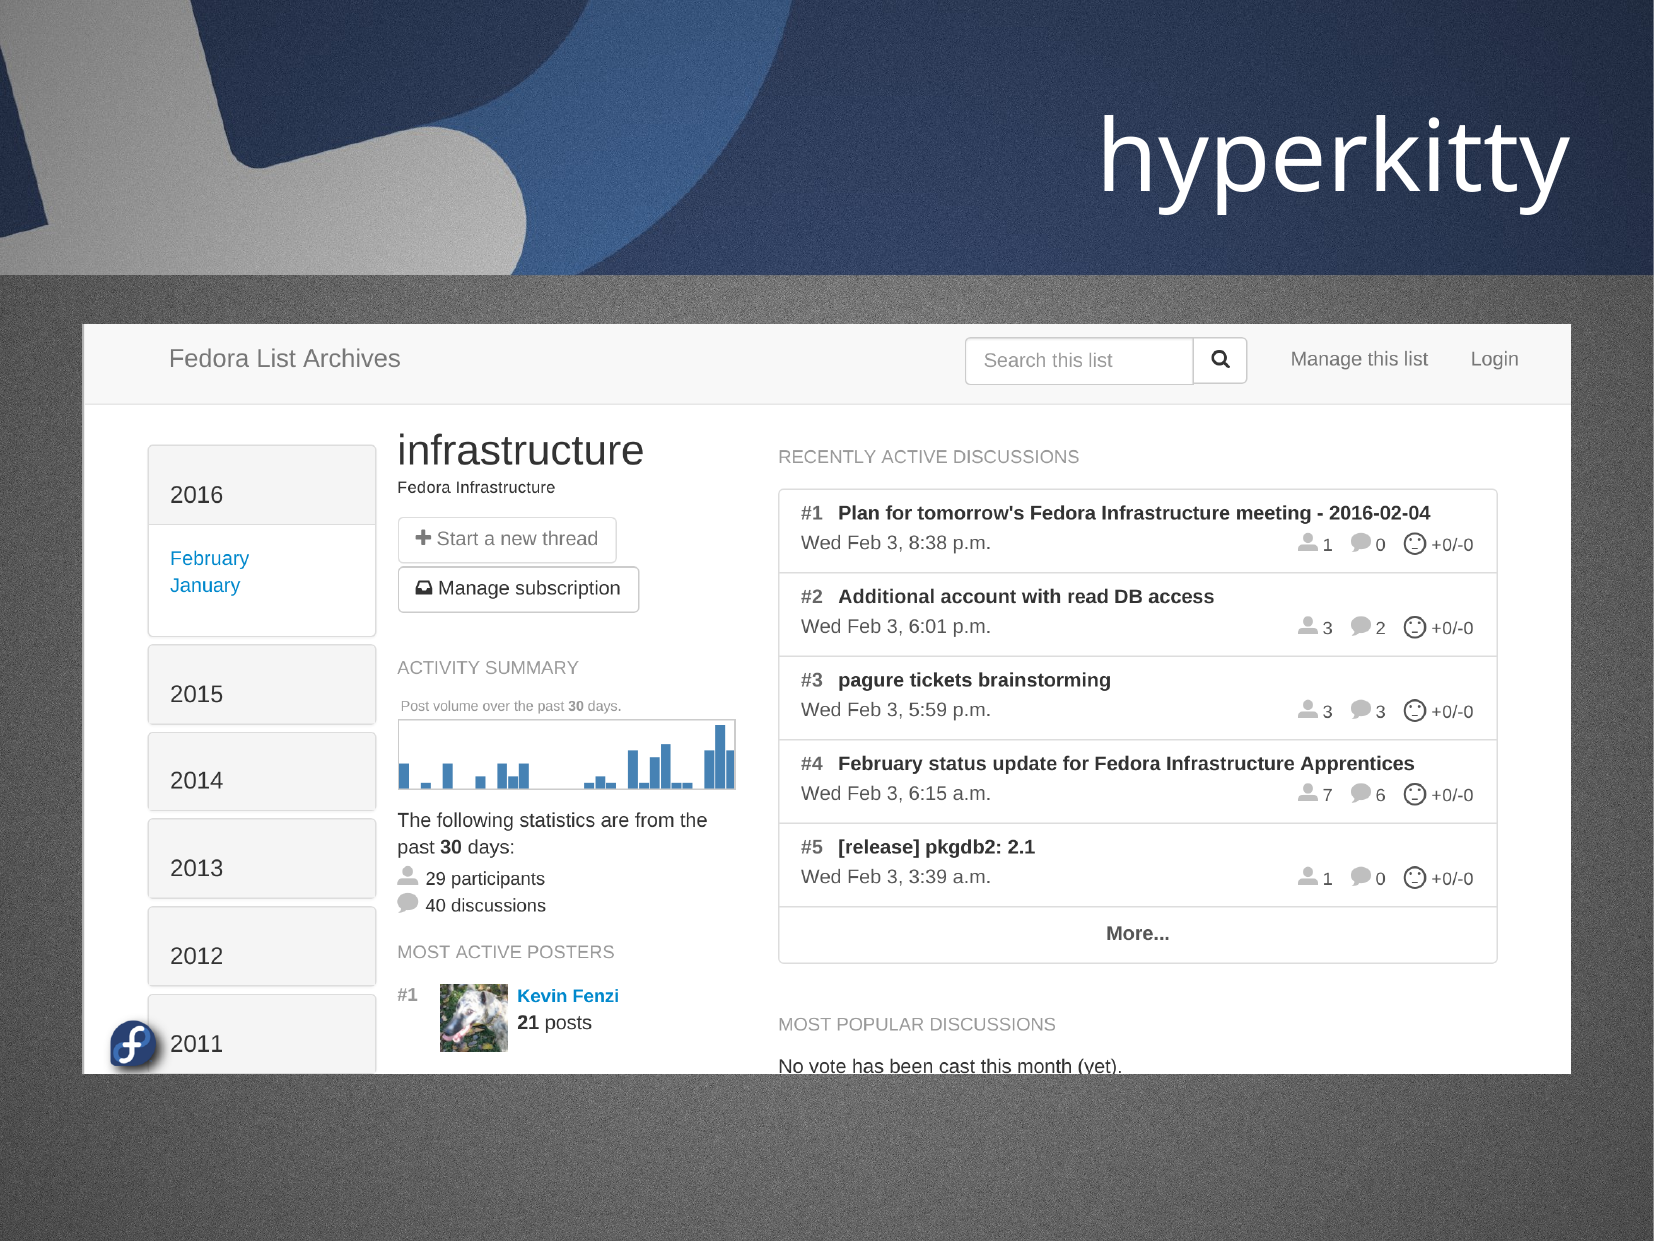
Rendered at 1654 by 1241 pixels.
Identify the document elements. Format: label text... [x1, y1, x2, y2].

picture [0, 0, 1654, 1241]
title hyperkitty [82, 49, 1571, 257]
